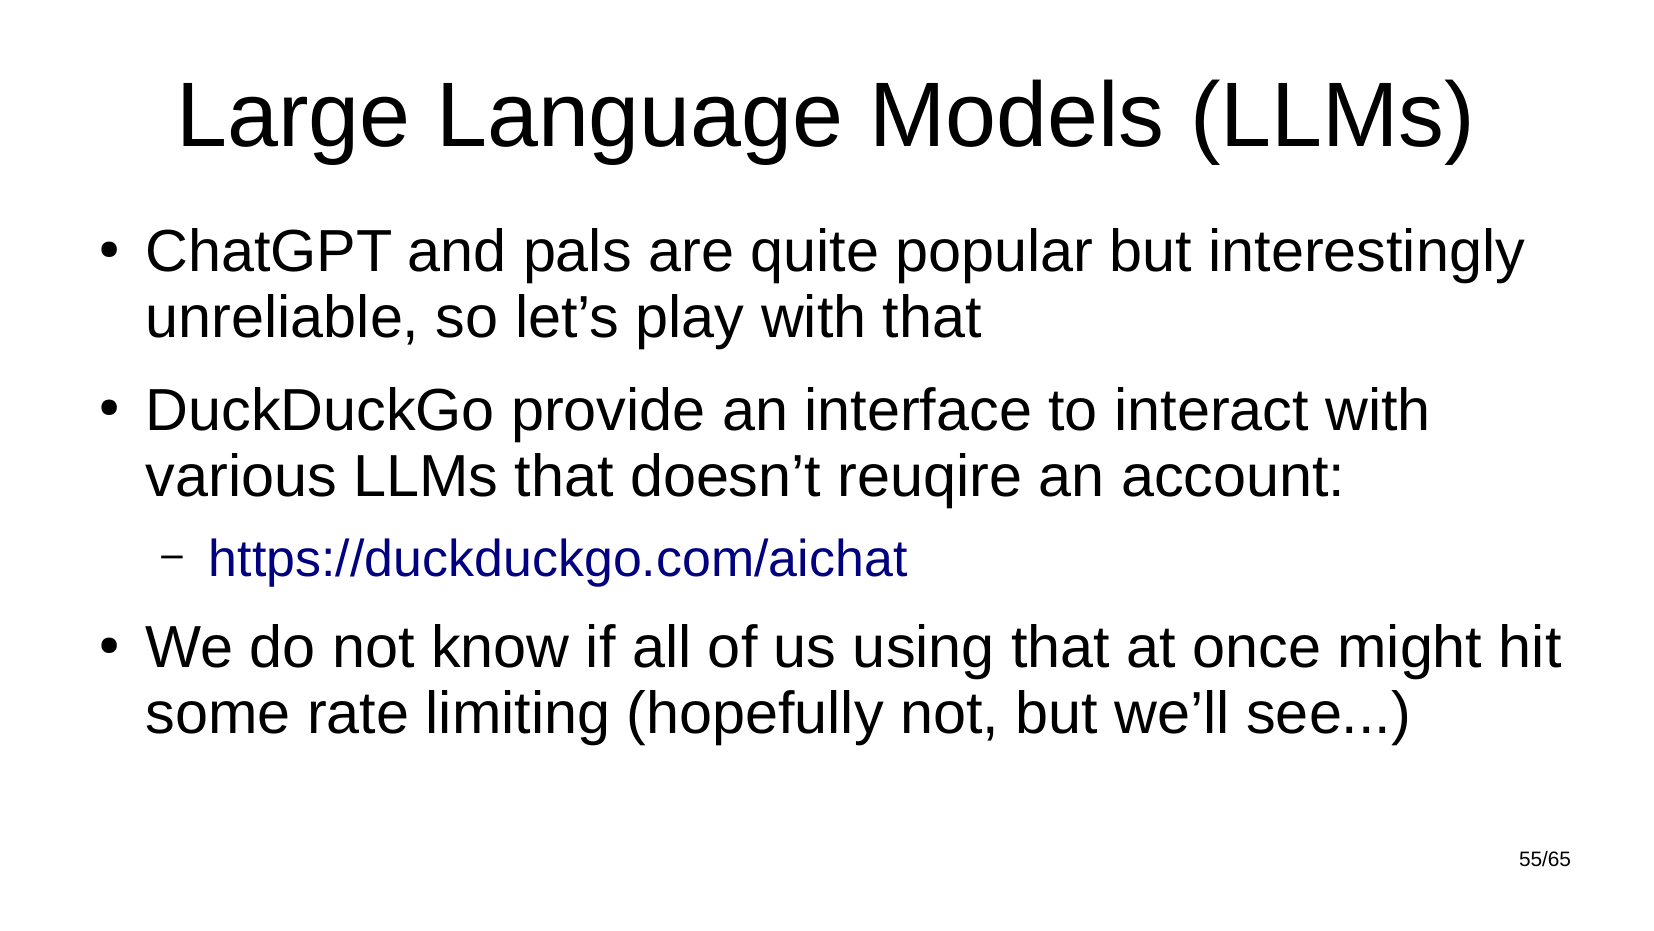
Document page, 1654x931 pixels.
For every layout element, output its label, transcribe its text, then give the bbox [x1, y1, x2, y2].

list ChatGPT and pals are quite popular but interestingly unreliable, so let’s play with that DuckDuckGo provide an interface to interact with various LLMs that doesn’t reuqire an account: https://duckduckgo.com/aichat We do not know if all of us using that at once might hit some rate limiting (hopefully not, but we’ll see...) [82, 217, 1571, 758]
title Large Language Models (LLMs) [82, 37, 1571, 193]
